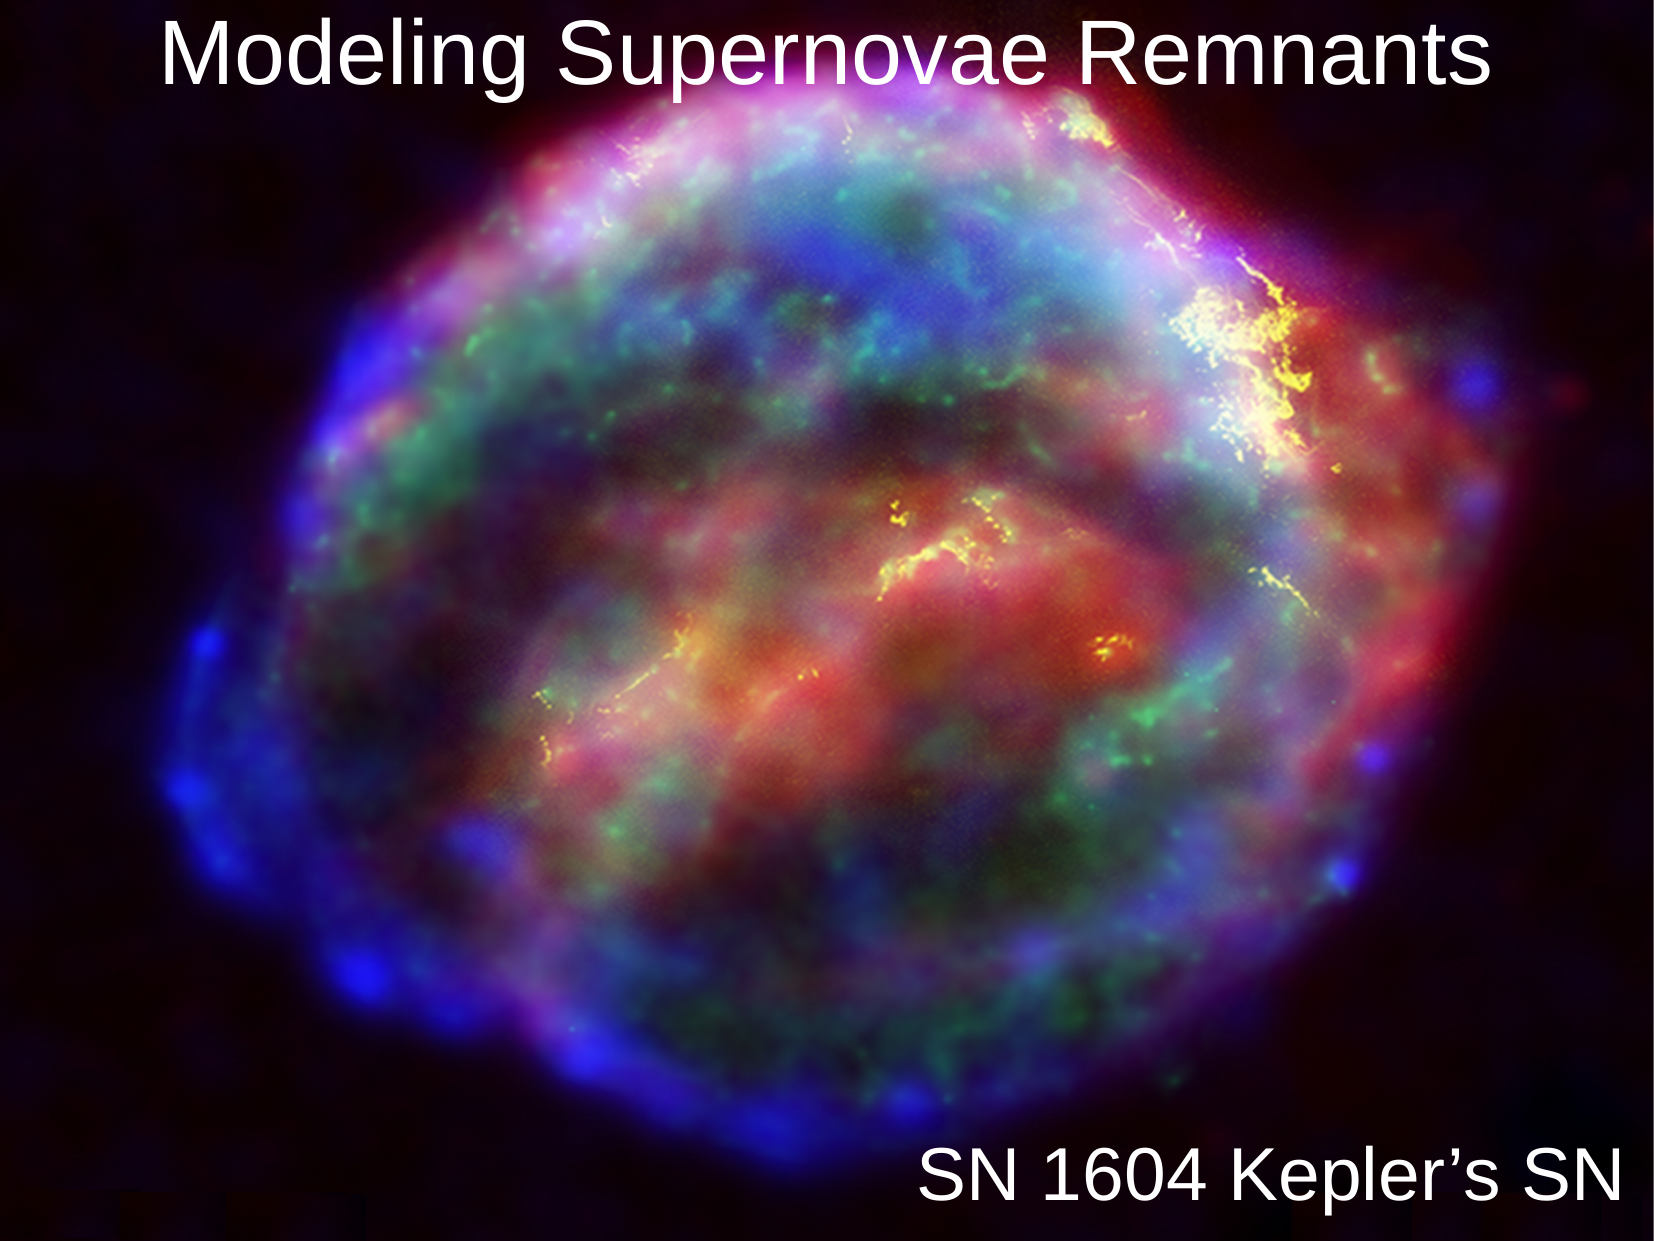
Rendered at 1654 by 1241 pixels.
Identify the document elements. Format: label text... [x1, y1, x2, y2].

picture [0, 0, 1654, 1241]
title Modeling Supernovae Remnants [82, 0, 1571, 157]
text_box SN 1604 Kepler’s SN [884, 1132, 1650, 1241]
